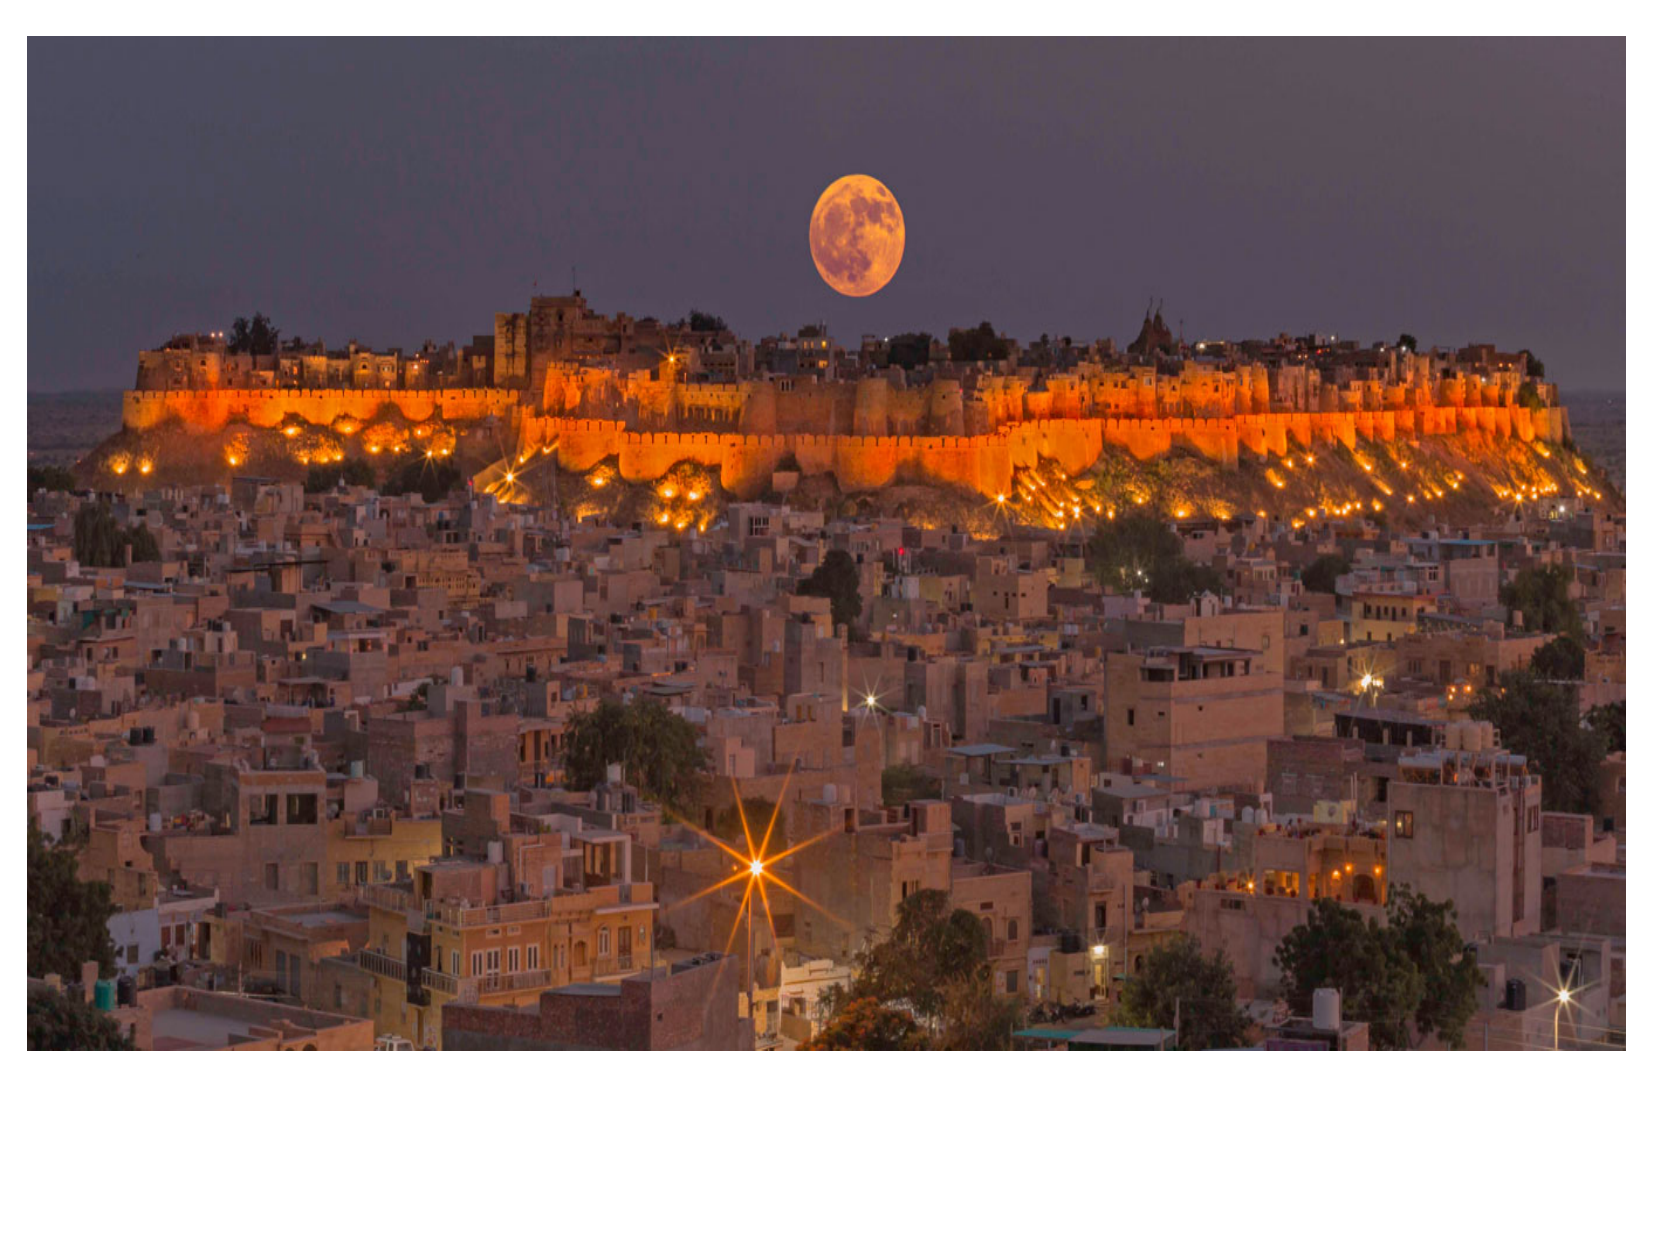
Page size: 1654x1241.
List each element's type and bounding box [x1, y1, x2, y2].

picture [27, 36, 1626, 1051]
